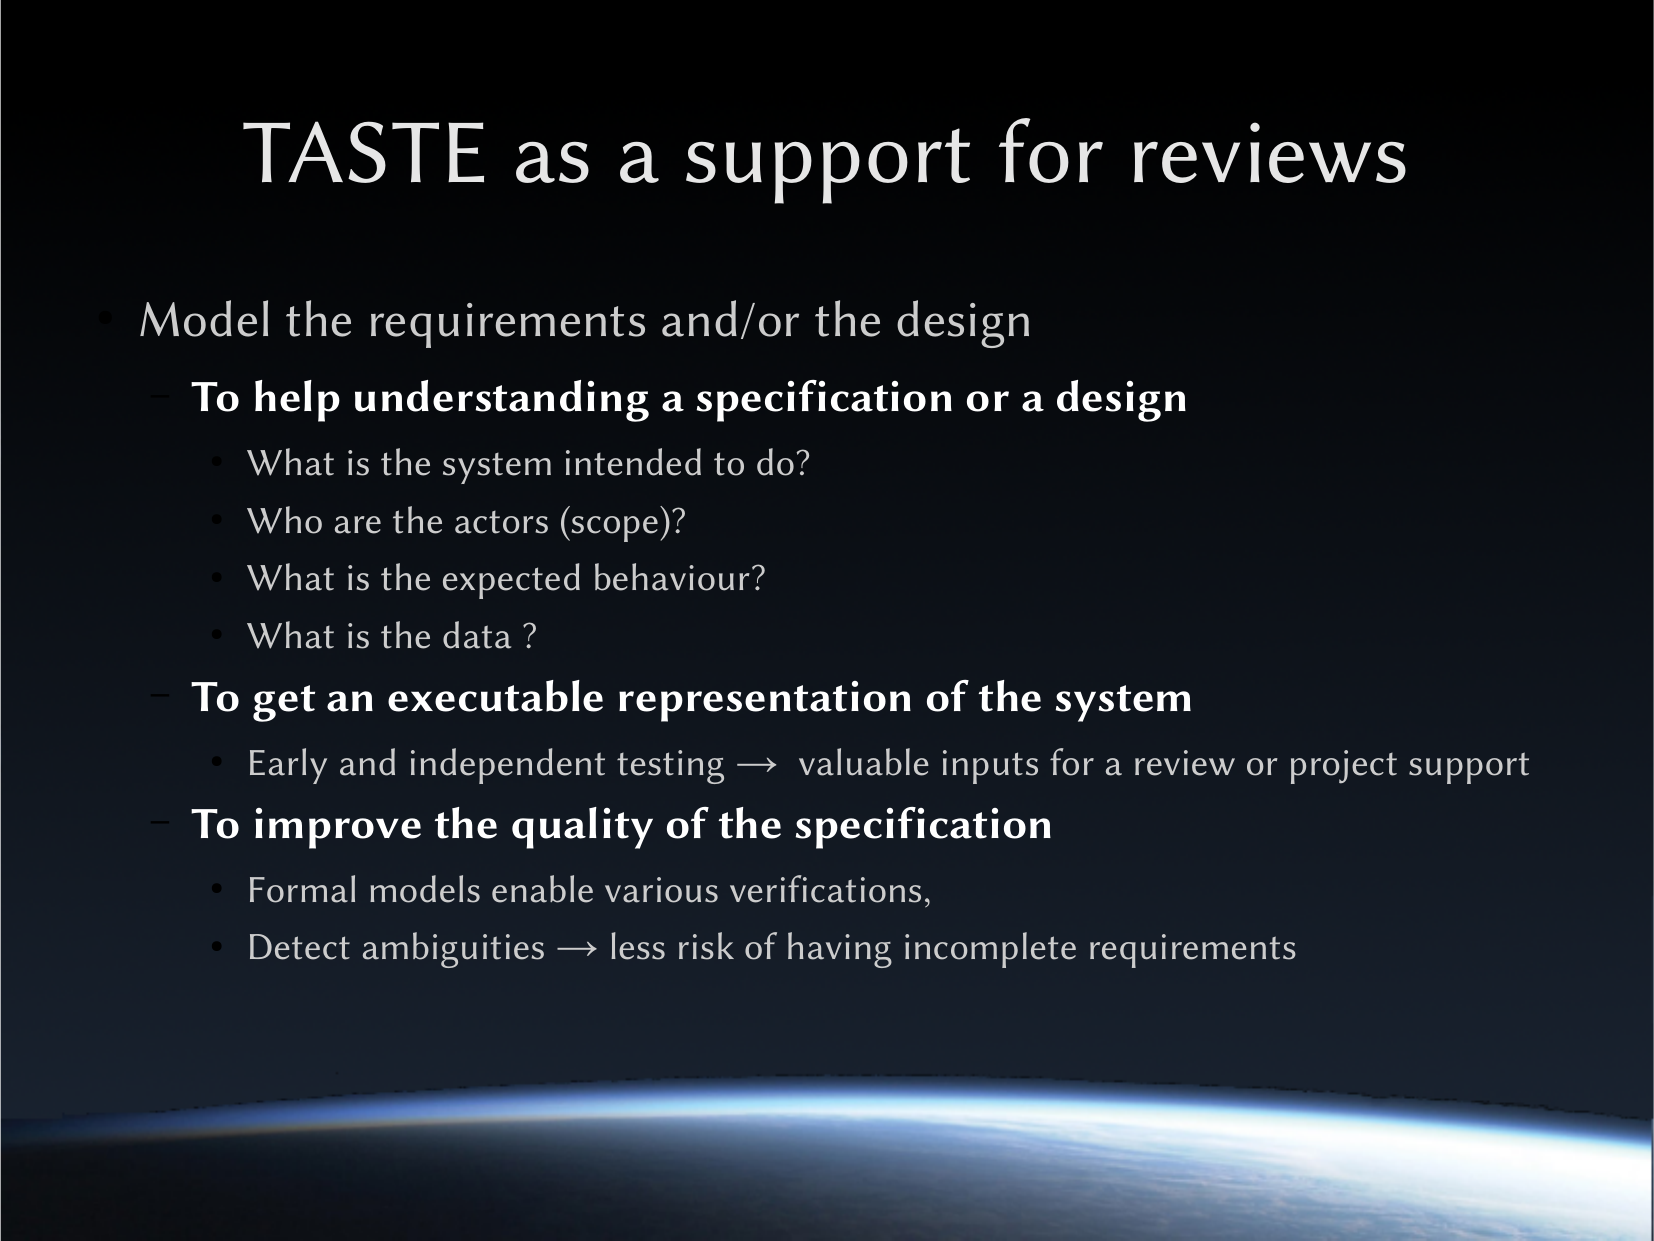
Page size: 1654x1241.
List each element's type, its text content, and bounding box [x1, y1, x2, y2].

title TASTE as a support for reviews [82, 49, 1571, 257]
list Model the requirements and/or the design To help understanding a specification or a design What is the system intended to do? Who are the actors (scope)? What is the expected behaviour? What is the data ? To get an executable representation of the system Early and independent testing → valuable inputs for a review or project support To improve the quality of the specification Formal models enable various verifications, Detect ambiguities → less risk of having incomplete requirements [82, 290, 1538, 1010]
picture [0, 0, 1654, 1241]
